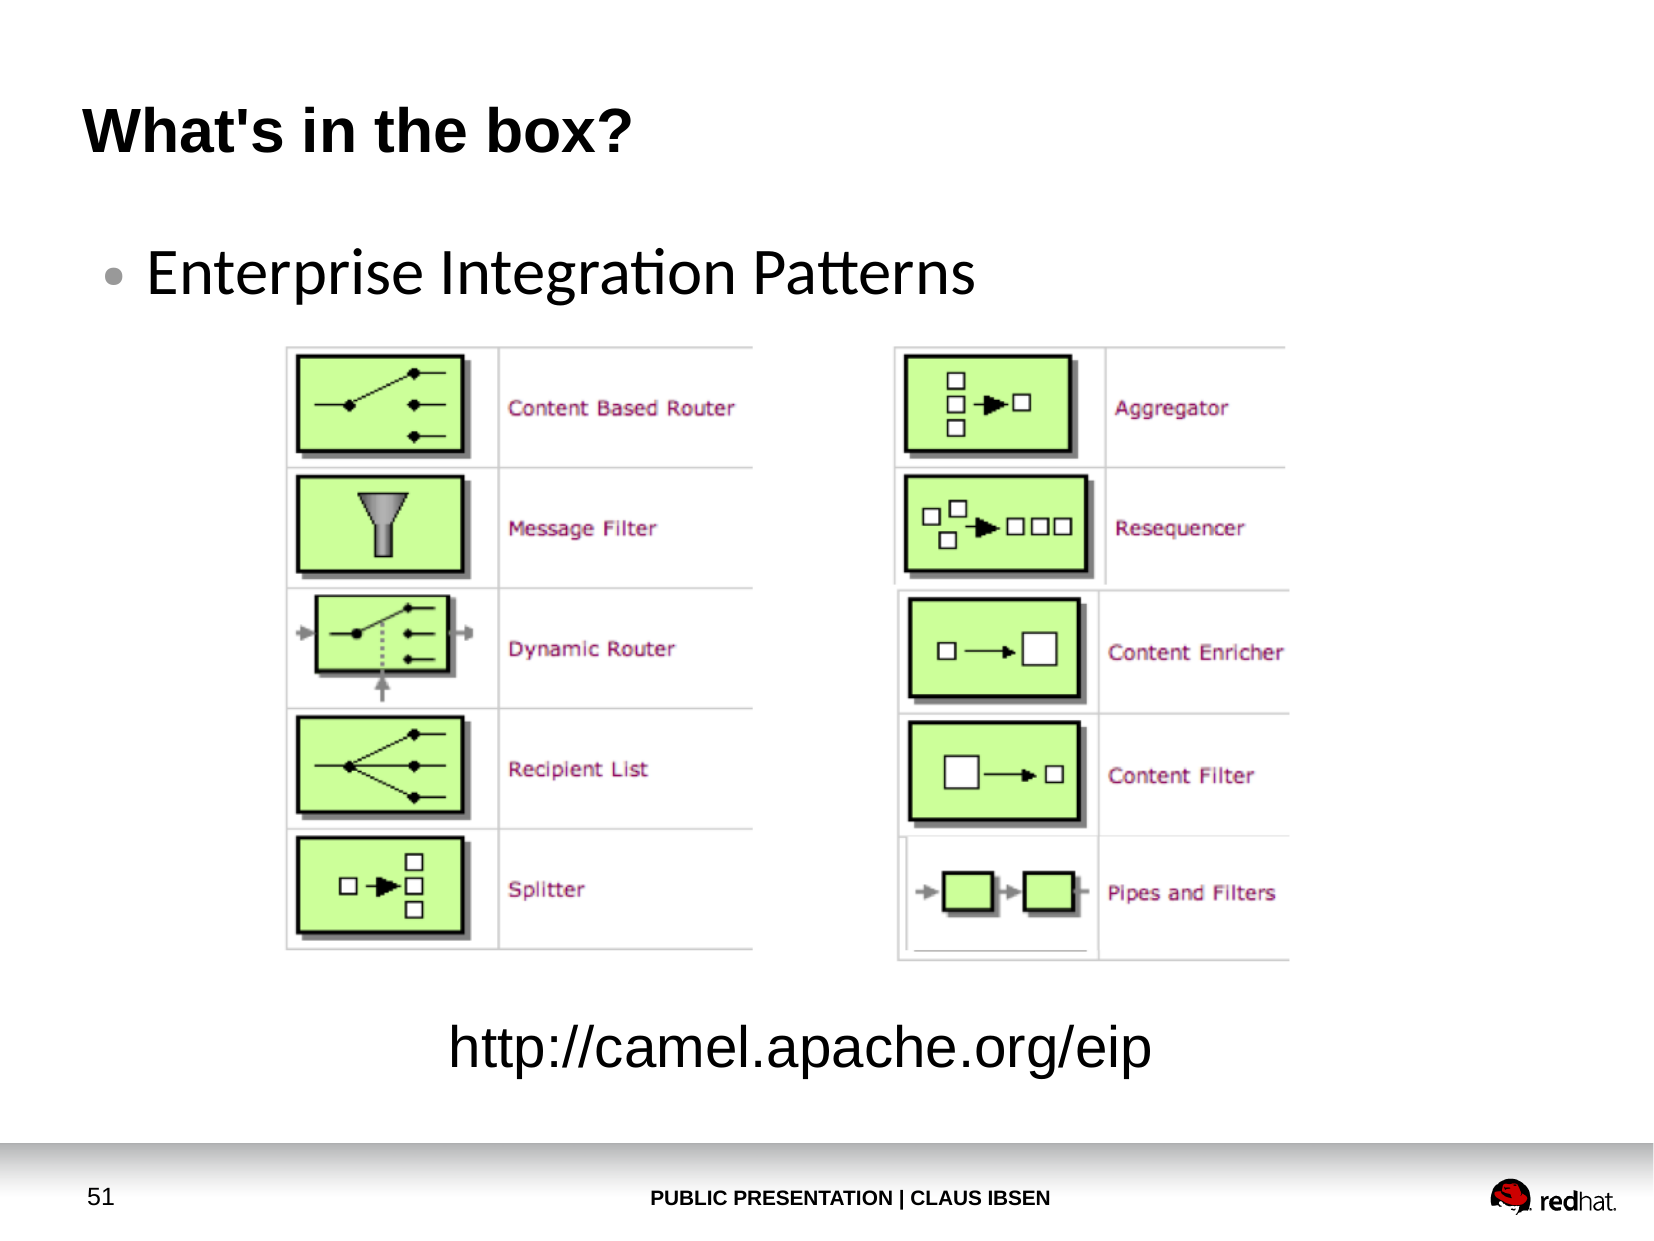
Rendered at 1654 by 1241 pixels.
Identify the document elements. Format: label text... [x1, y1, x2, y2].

list Enterprise Integration Patterns [86, 244, 1576, 1039]
picture [0, 1143, 1654, 1241]
text_box http://camel.apache.org/eip [434, 1007, 1201, 1088]
picture [262, 337, 1351, 976]
title What's in the box? [82, 37, 1571, 226]
